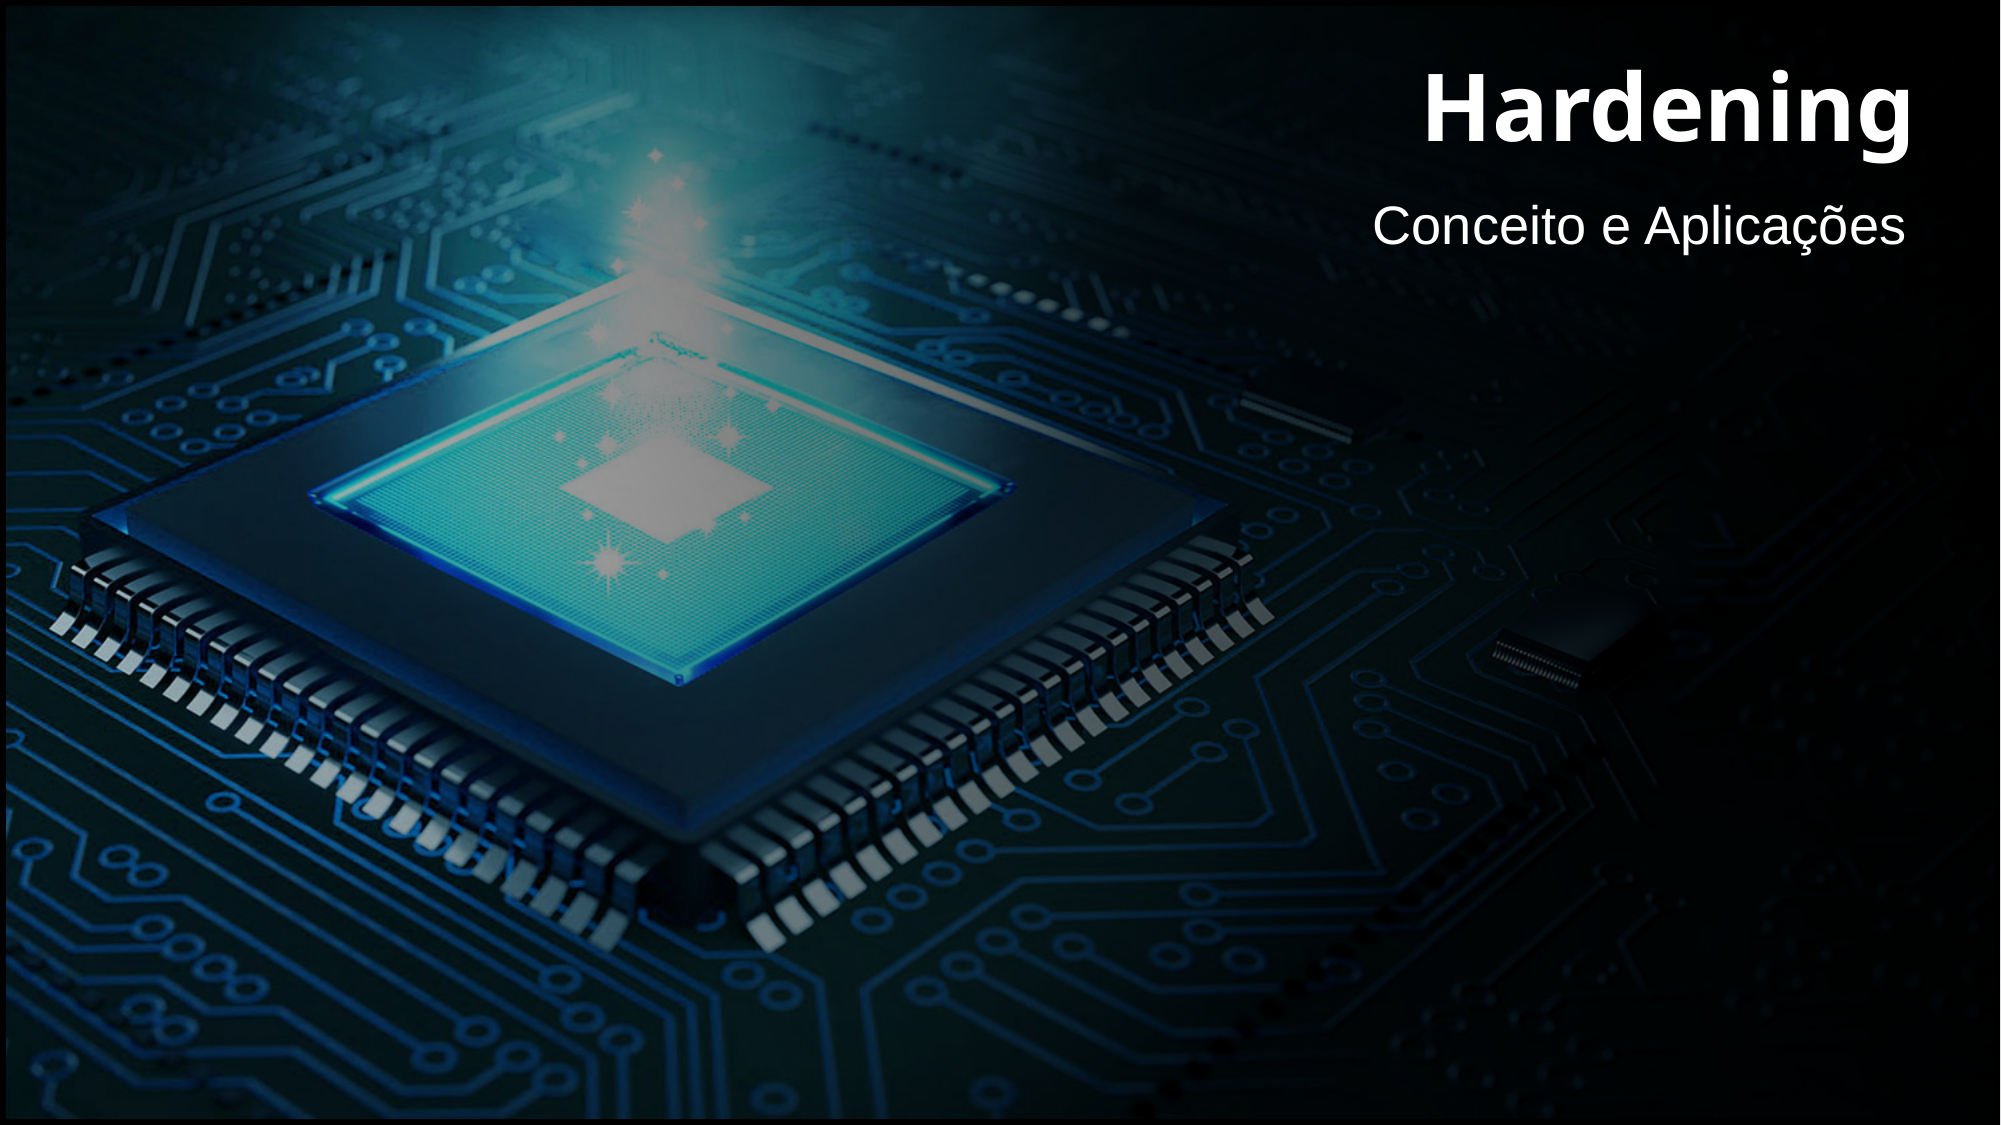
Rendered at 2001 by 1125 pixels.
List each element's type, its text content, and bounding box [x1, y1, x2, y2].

list Hardening [1302, 51, 1931, 171]
text_box [0, 0, 2000, 1125]
text_box Conceito e Aplicações [1275, 187, 1923, 324]
